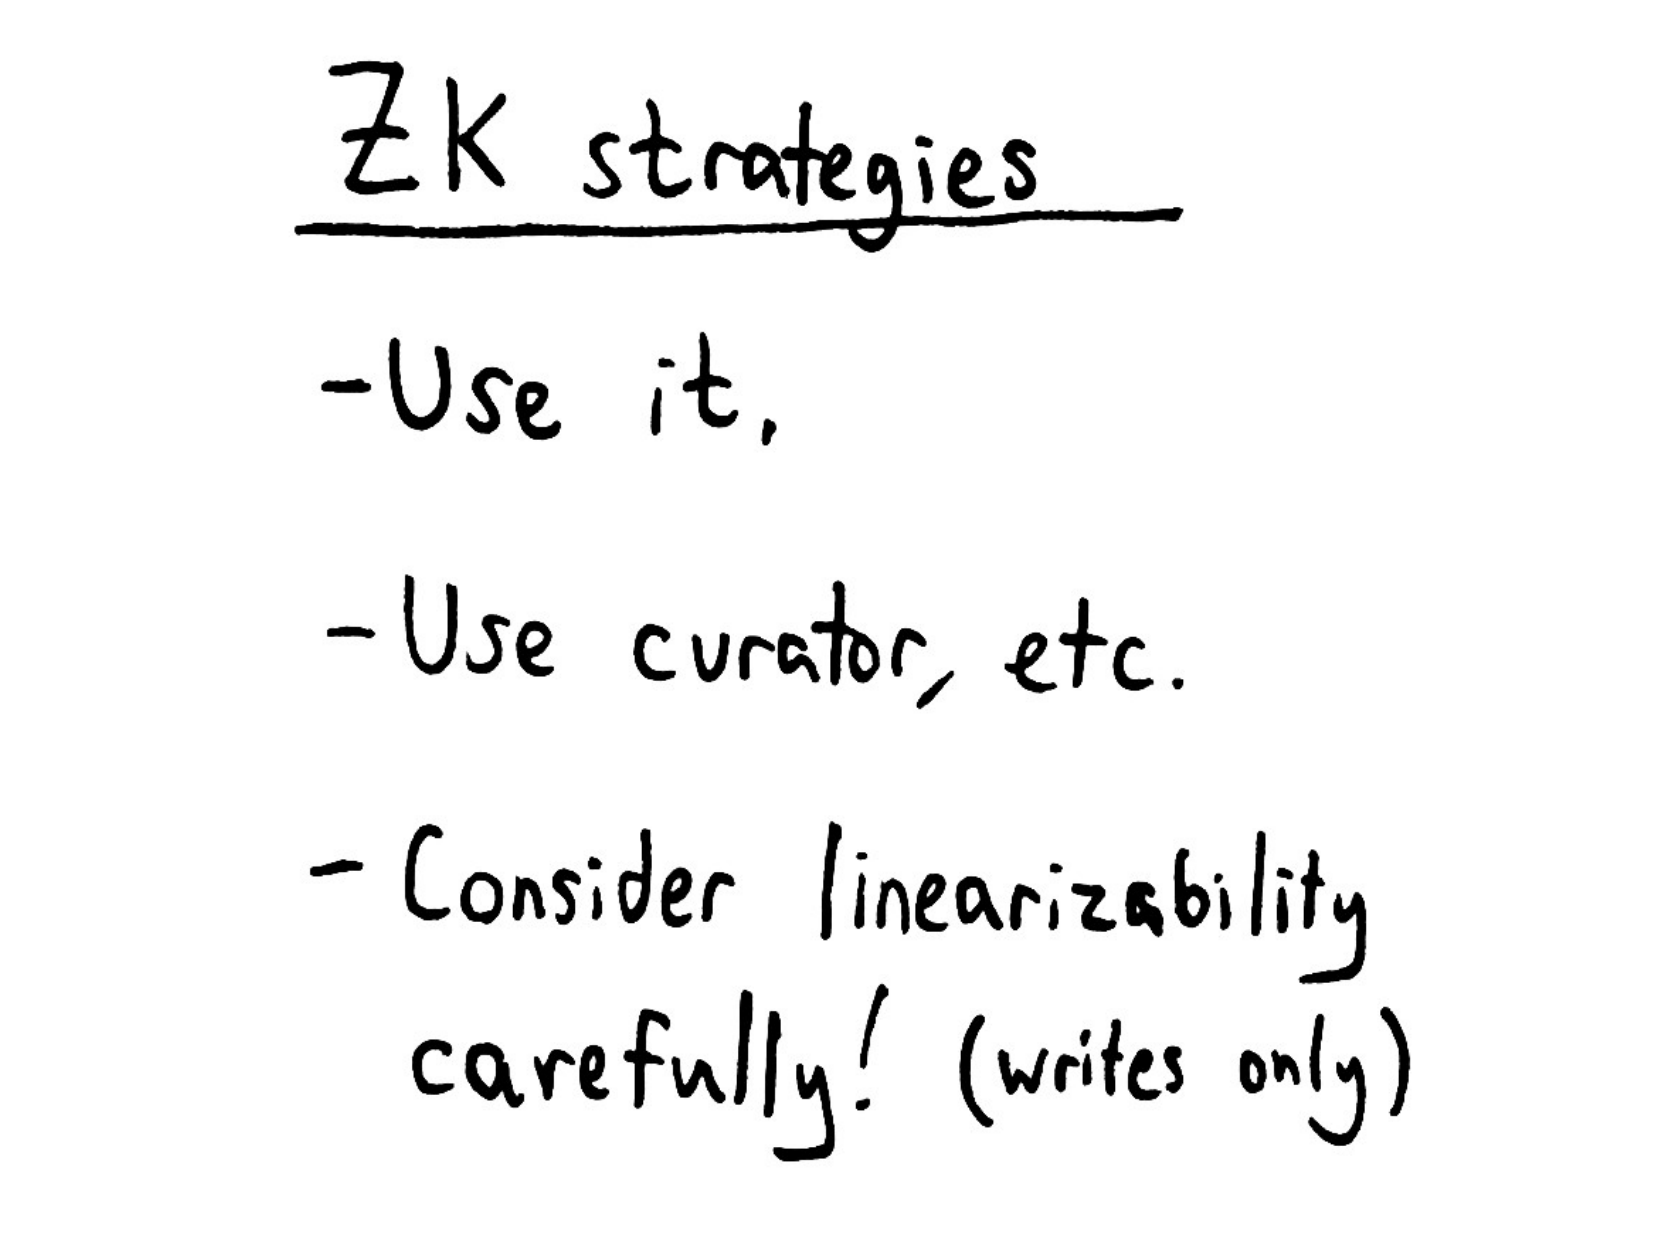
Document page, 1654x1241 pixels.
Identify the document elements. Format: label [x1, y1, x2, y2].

picture [221, 0, 1501, 1241]
